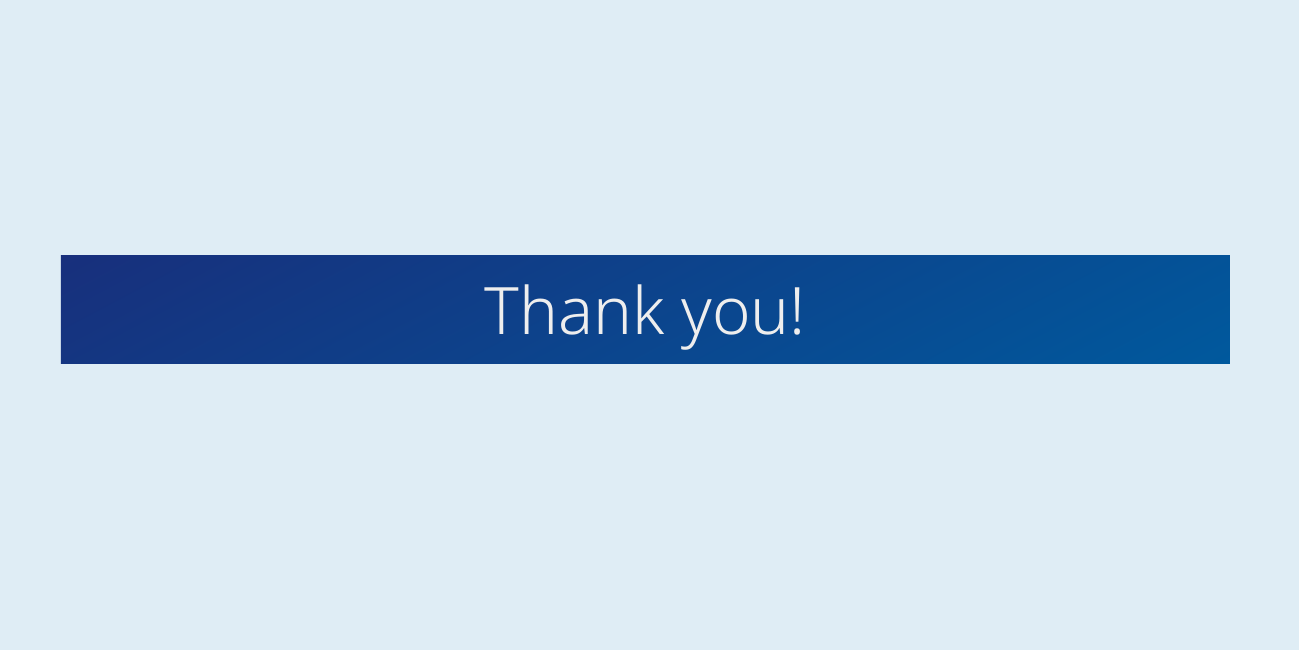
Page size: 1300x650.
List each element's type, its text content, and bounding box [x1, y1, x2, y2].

title Thank you! [60, 255, 1231, 364]
